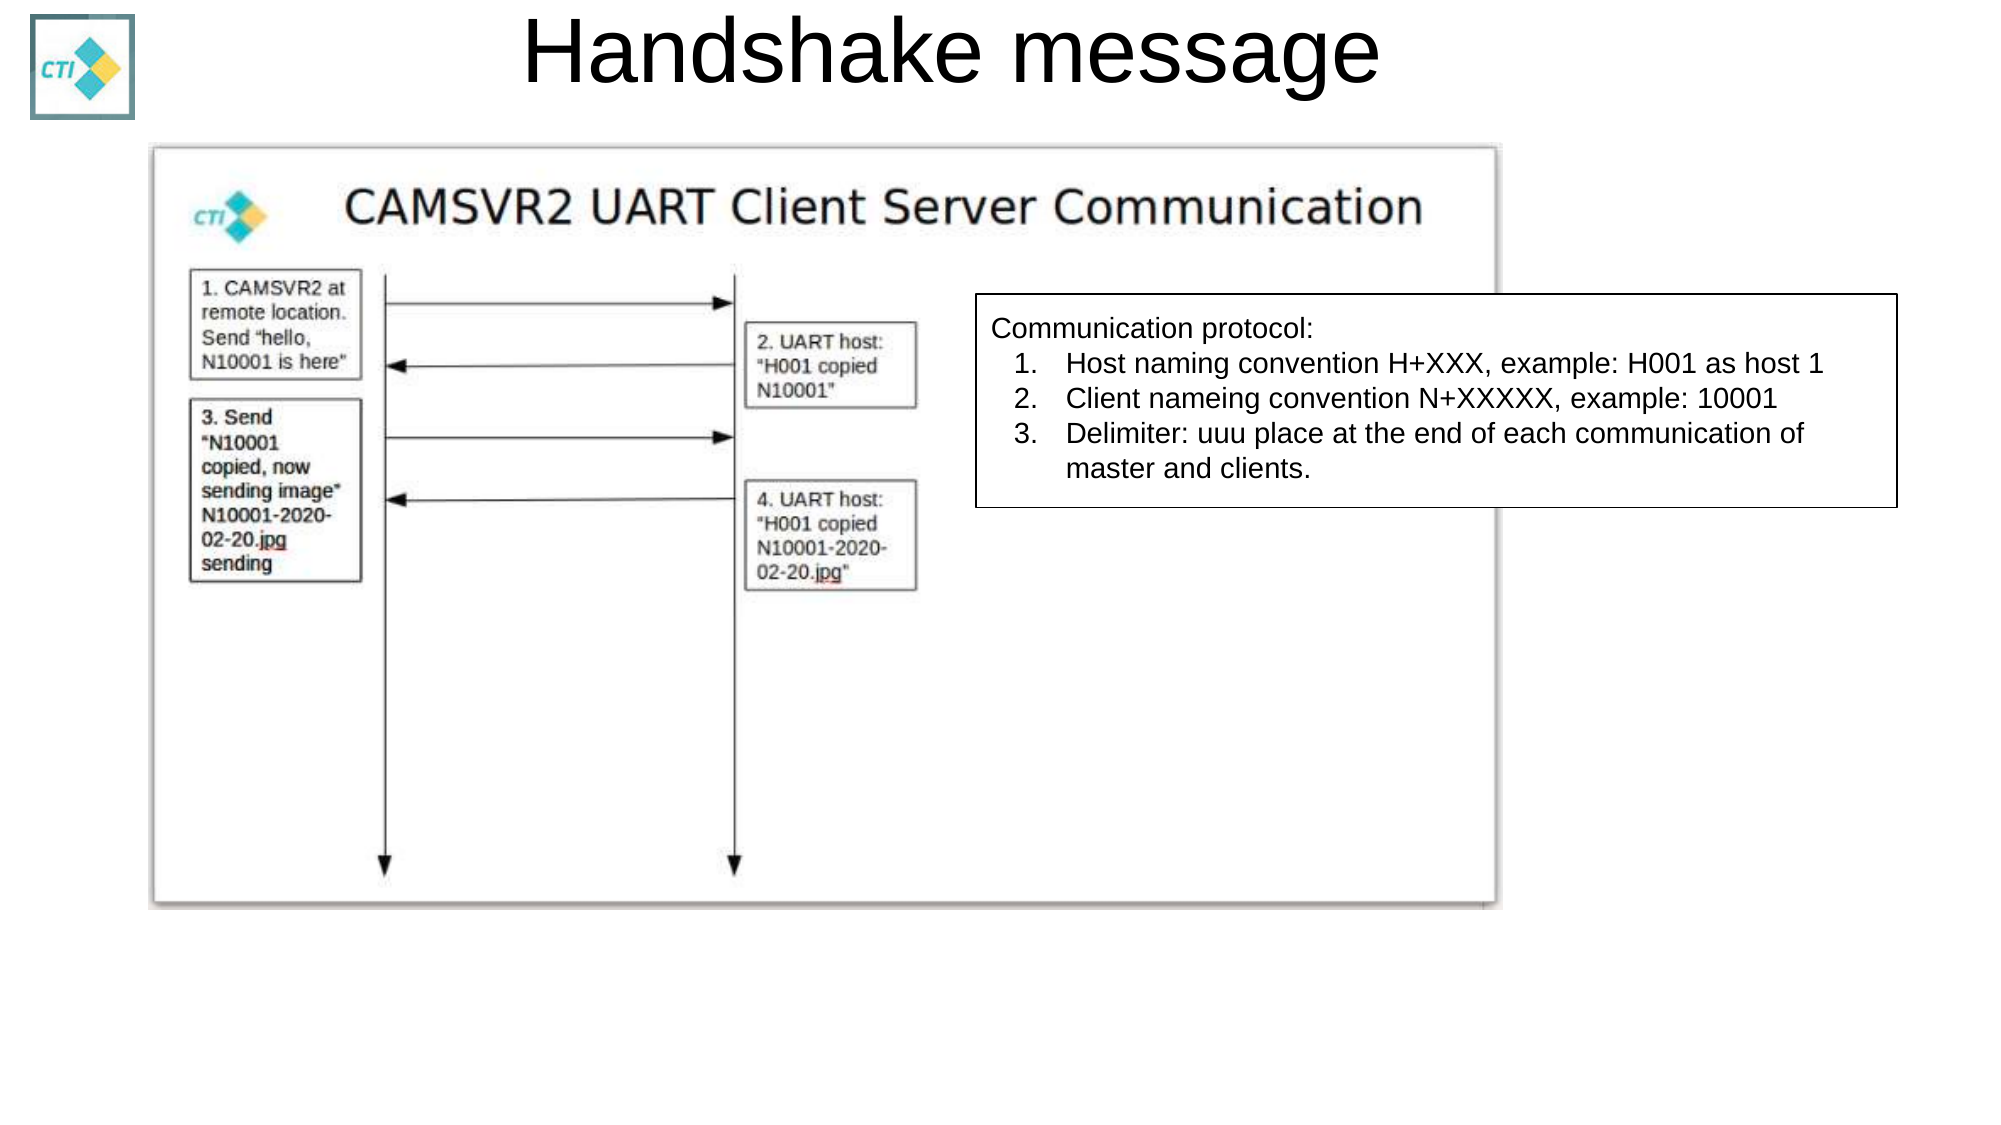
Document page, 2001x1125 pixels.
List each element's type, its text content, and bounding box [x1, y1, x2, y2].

text_box Handshake message [0, 7, 1665, 195]
picture [148, 142, 1503, 910]
text_box Communication protocol: Host naming convention H+XXX, example: H001 as host 1 Client nameing convention N+XXXXX, example: 10001 Delimiter: uuu place at the end of each communication of master and clients. [975, 294, 1897, 508]
